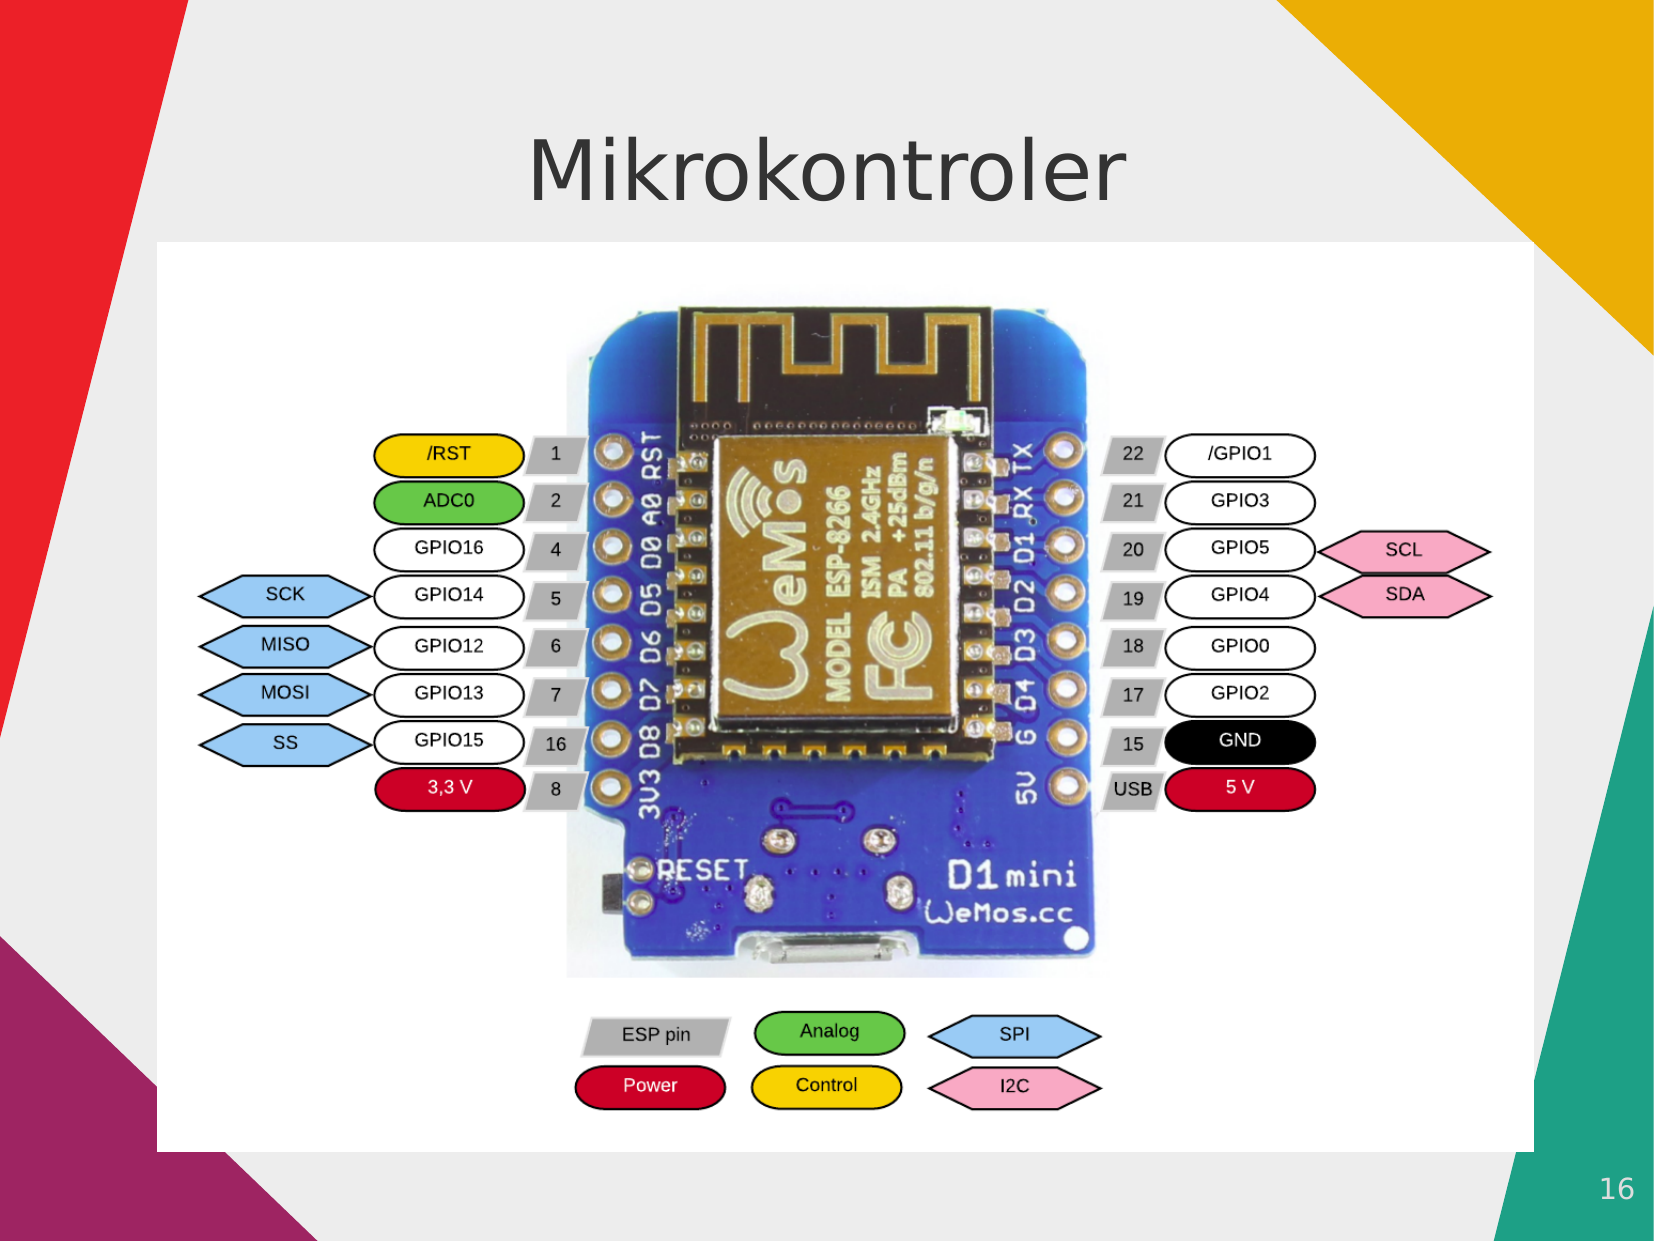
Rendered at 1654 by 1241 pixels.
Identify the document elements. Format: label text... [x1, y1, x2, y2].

picture [157, 242, 1534, 1152]
title Mikrokontroler [114, 73, 1539, 271]
